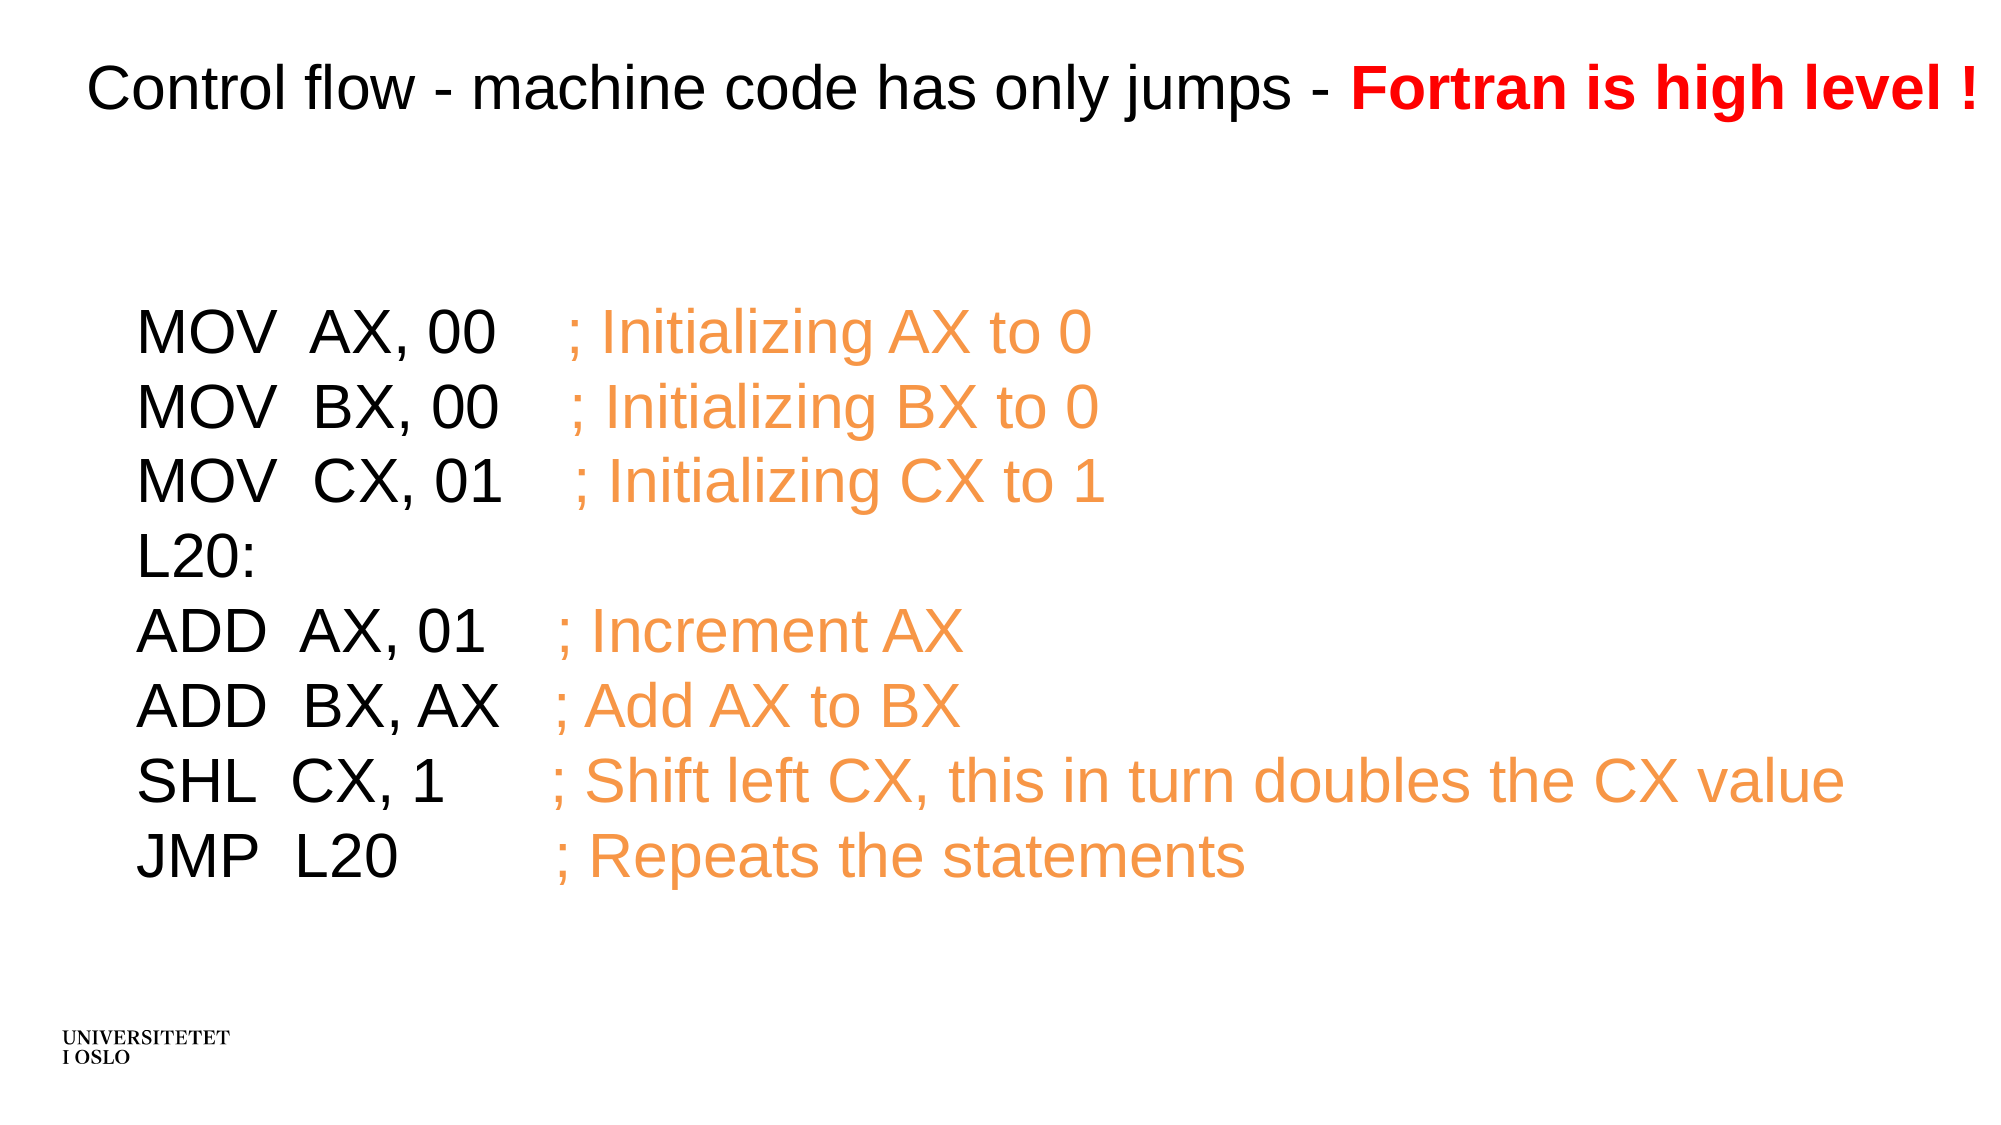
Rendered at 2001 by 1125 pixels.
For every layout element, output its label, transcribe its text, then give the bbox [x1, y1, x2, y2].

picture [62, 1030, 230, 1064]
list MOV AX, 00 ; Initializing AX to 0 MOV BX, 00 ; Initializing BX to 0 MOV CX, 01 ; Initializing CX to 1 L20: ADD AX, 01 ; Increment AX ADD BX, AX ; Add AX to BX SHL CX, 1 ; Shift left CX, this in turn doubles the CX value JMP L20 ; Repeats the statements [136, 290, 1862, 1000]
title Control flow - machine code has only jumps - Fortran is high level ! [86, 47, 1994, 259]
